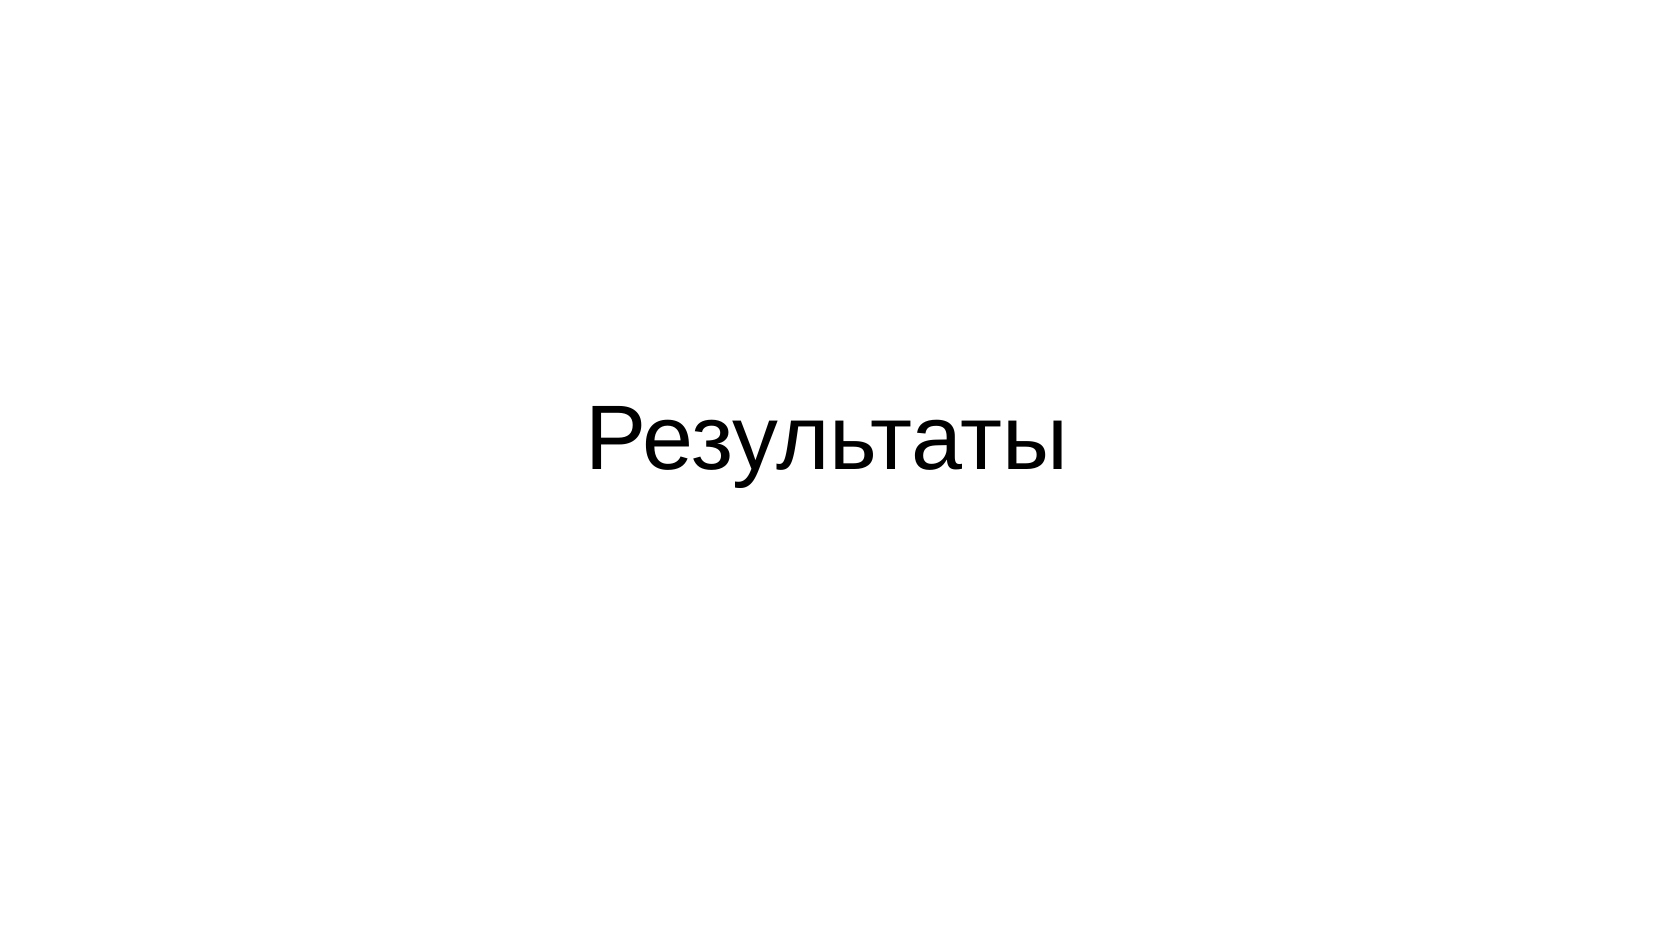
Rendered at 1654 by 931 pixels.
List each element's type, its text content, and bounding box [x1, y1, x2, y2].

title Результаты [82, 360, 1571, 516]
